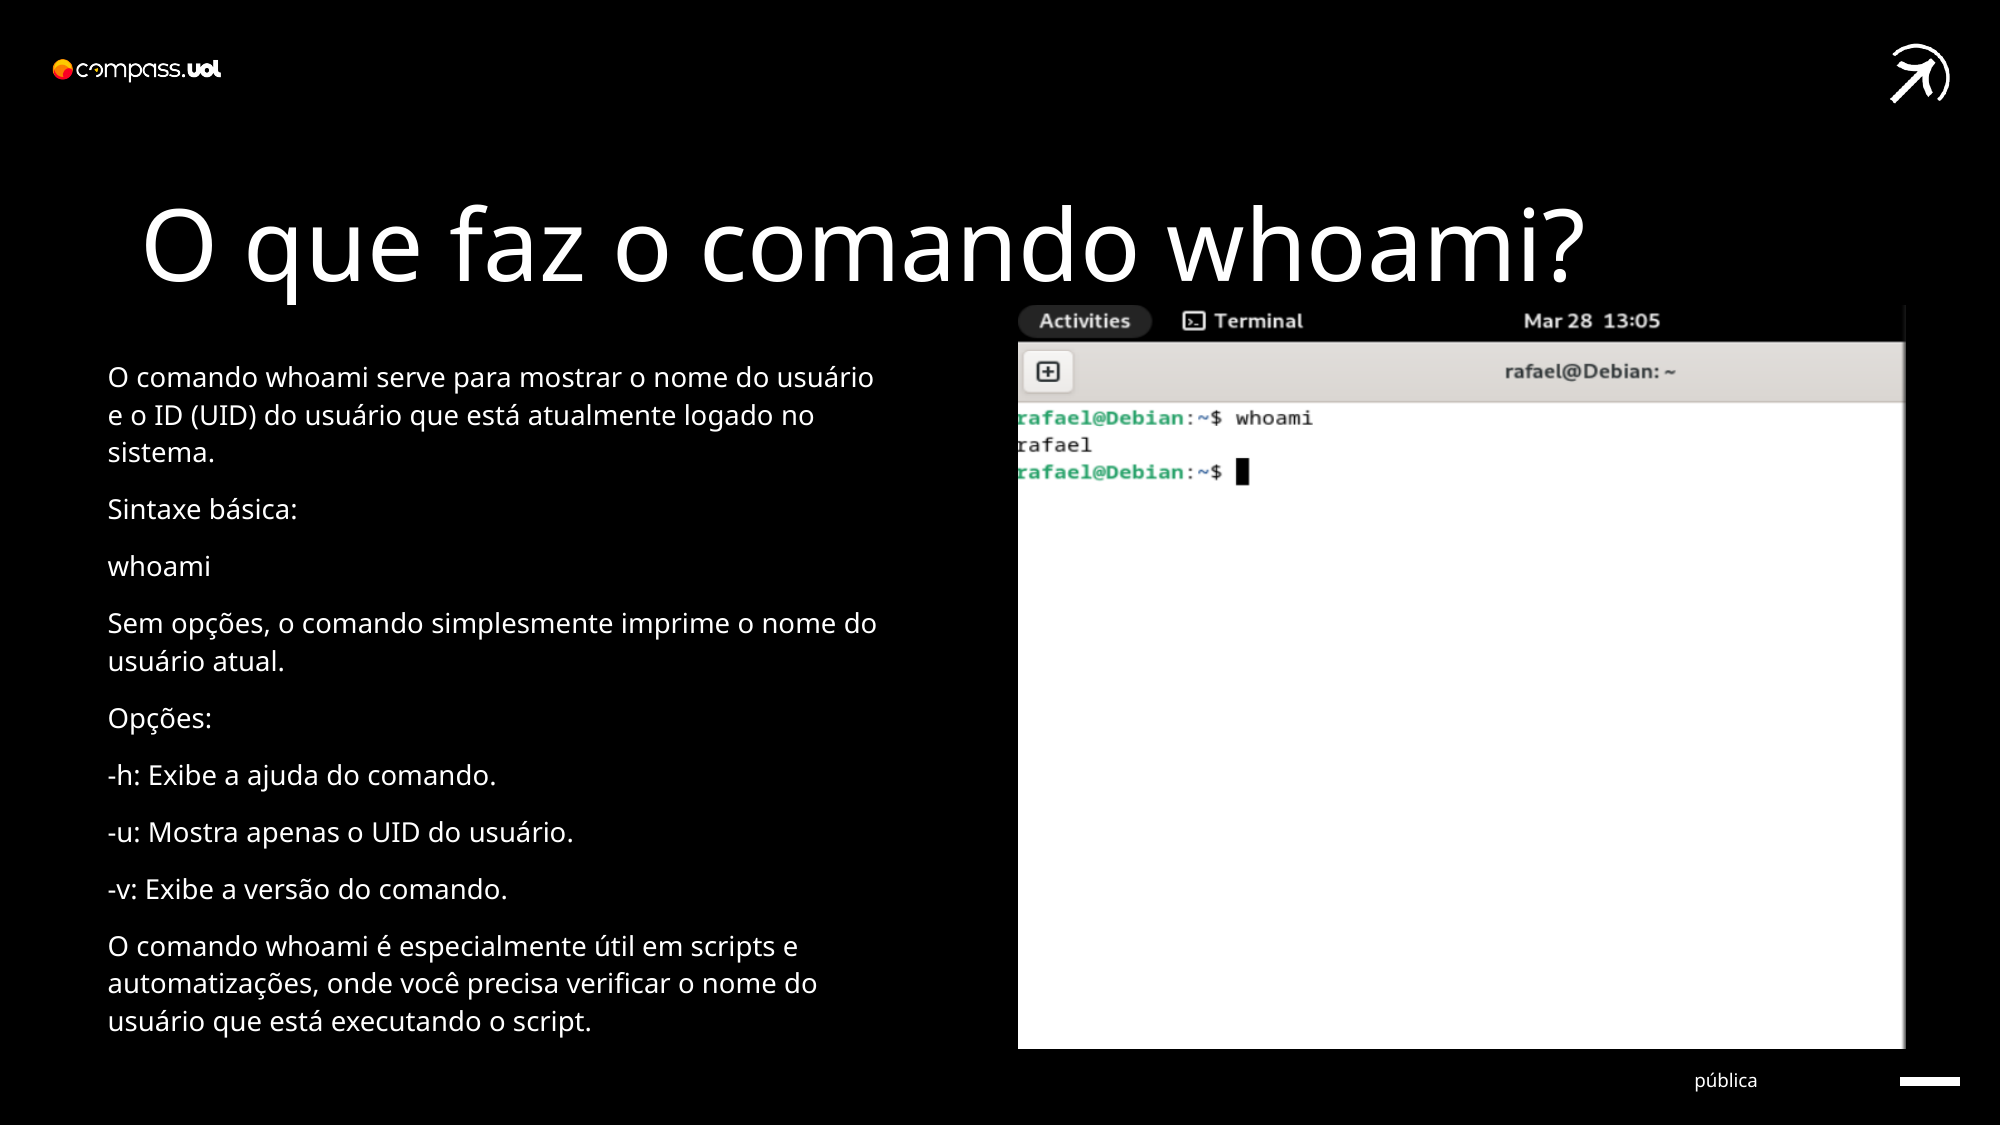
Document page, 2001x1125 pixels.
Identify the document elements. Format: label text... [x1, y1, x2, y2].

list O comando whoami serve para mostrar o nome do usuário e o ID (UID) do usuário que está atualmente logado no sistema. Sintaxe básica: whoami Sem opções, o comando simplesmente imprime o nome do usuário atual. Opções: -h: Exibe a ajuda do comando. -u: Mostra apenas o UID do usuário. -v: Exibe a versão do comando. O comando whoami é especialmente útil em scripts e automatizações, onde você precisa verificar o nome do usuário que está executando o script. [92, 350, 907, 1049]
list O que faz o comando whoami? [125, 166, 1842, 319]
picture [1018, 305, 1906, 1049]
list pública [1679, 1062, 1894, 1101]
